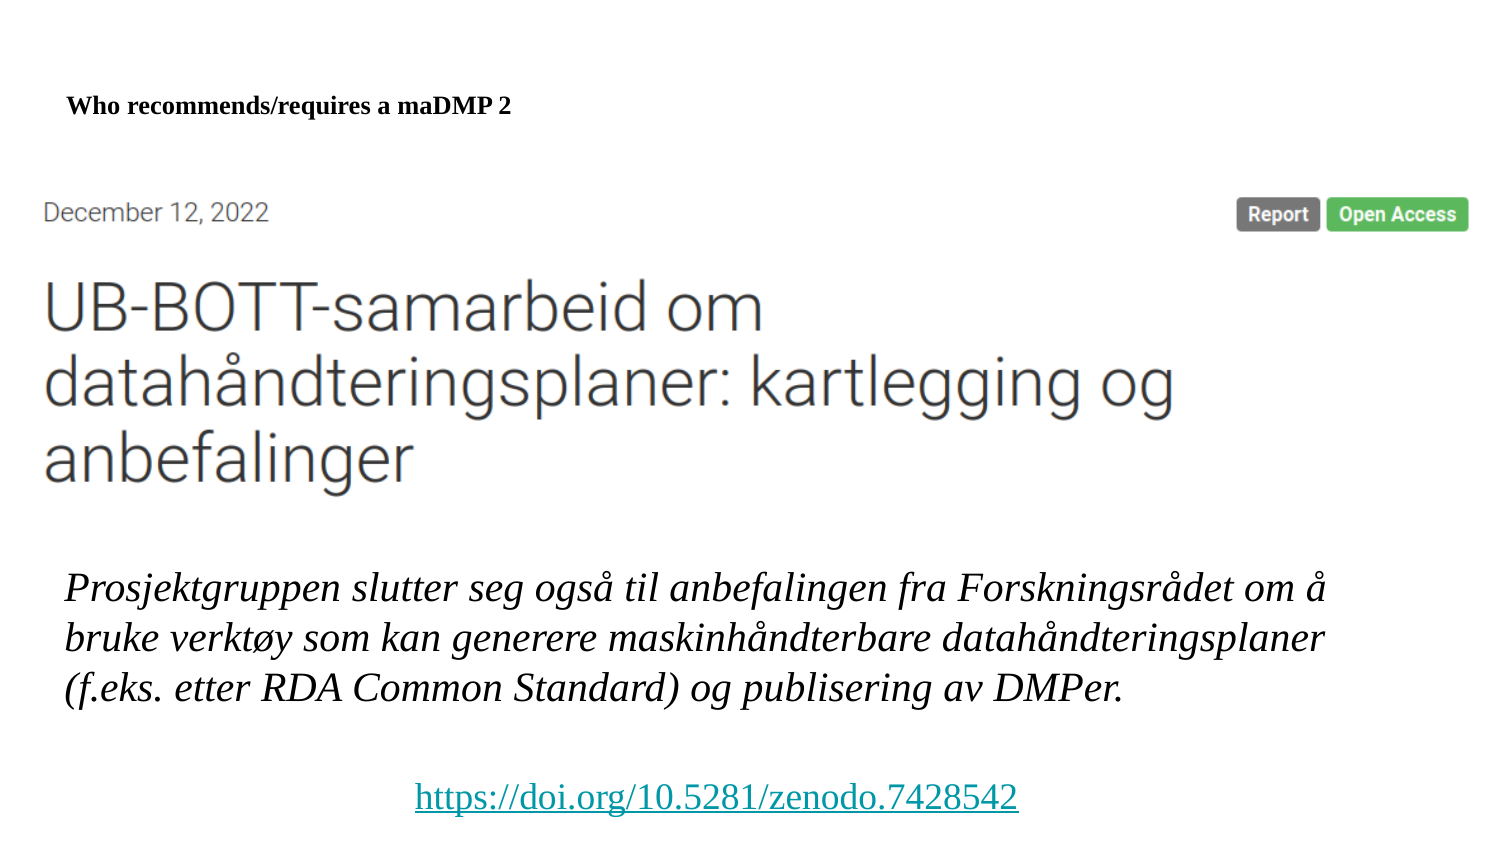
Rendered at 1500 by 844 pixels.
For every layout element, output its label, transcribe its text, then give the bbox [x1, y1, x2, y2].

text_box https://doi.org/10.5281/zenodo.7428542 [399, 749, 1070, 832]
title Who recommends/requires a maDMP 2 [51, 72, 1449, 167]
text_box Prosjektgruppen slutter seg også til anbefalingen fra Forskningsrådet om å bruke verktøy som kan generere maskinhåndterbare datahåndteringsplaner (f.eks. etter RDA Common Standard) og publisering av DMPer. [49, 544, 1420, 726]
picture [24, 191, 1475, 507]
